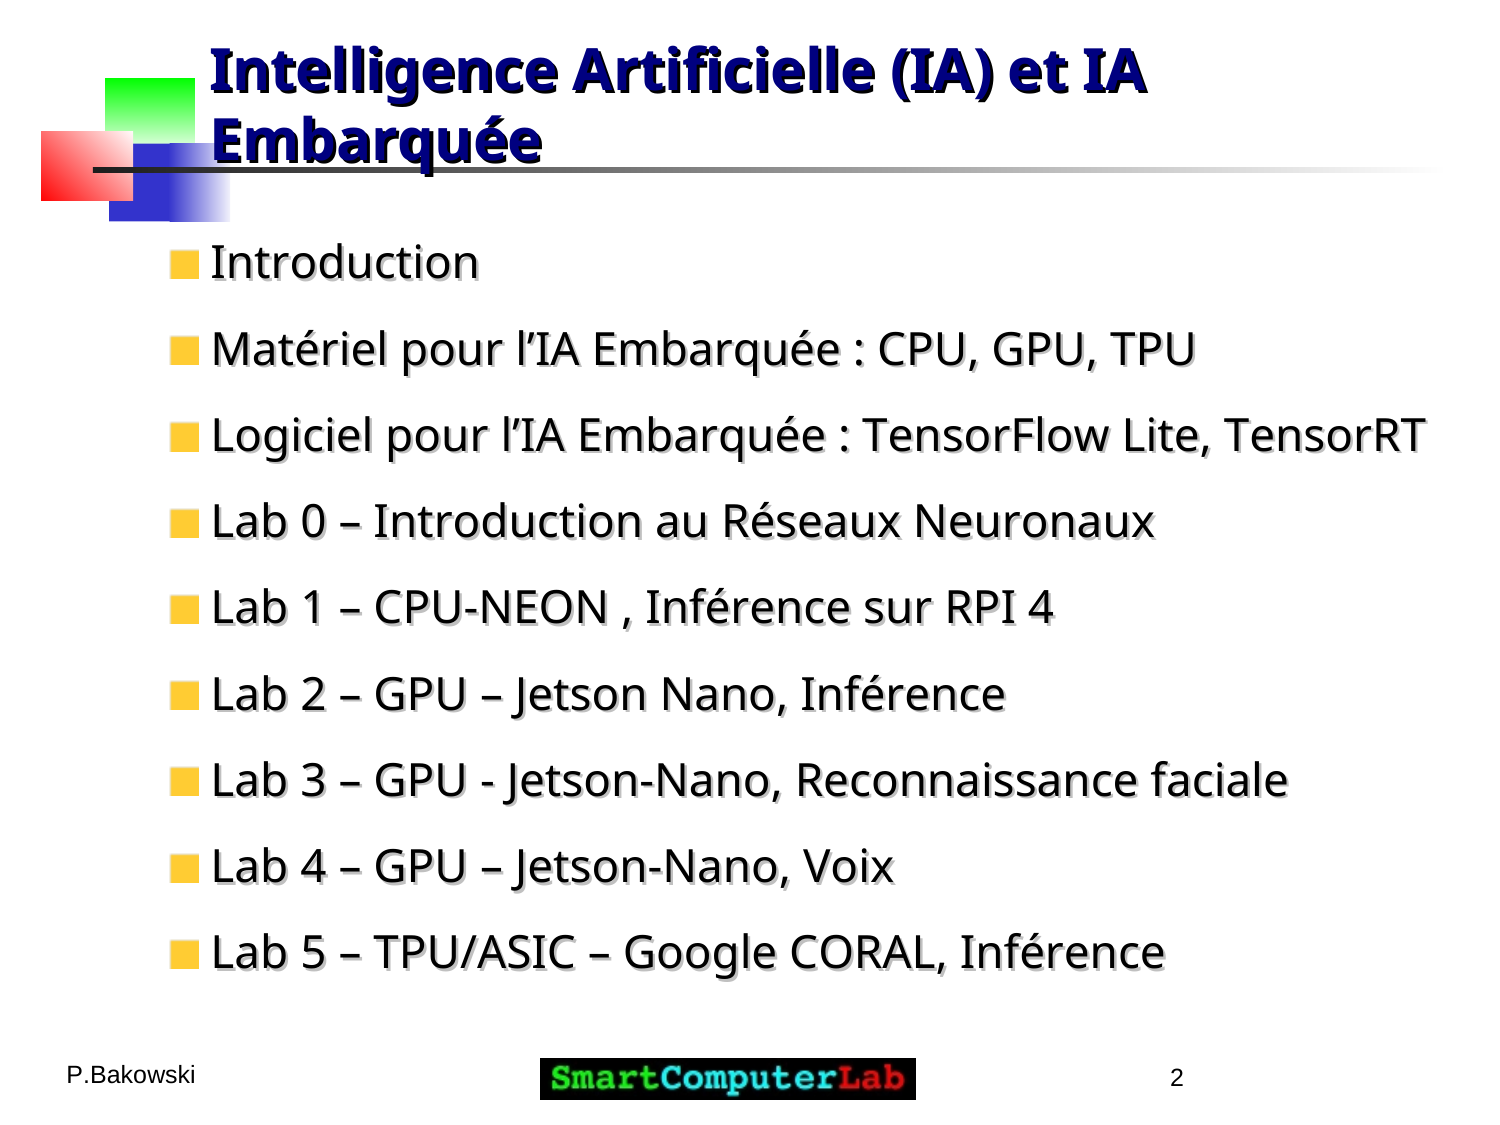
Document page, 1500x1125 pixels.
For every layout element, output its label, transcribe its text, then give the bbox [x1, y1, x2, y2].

picture [162, 328, 199, 365]
picture [162, 846, 199, 883]
picture [162, 414, 199, 452]
title Intelligence Artificielle (IA) et IA Embarquée [195, 94, 1462, 180]
picture [162, 242, 199, 279]
picture [162, 587, 199, 624]
picture [162, 759, 199, 796]
picture [162, 932, 199, 969]
text_box Introduction Matériel pour l’IA Embarquée : CPU, GPU, TPU Logiciel pour l’IA Embarquée : TensorFlow Lite, TensorRT Lab 0 – Introduction au Réseaux Neuronaux Lab 1 – CPU-NEON , Inférence sur RPI 4 Lab 2 – GPU – Jetson Nano, Inférence Lab 3 – GPU - Jetson-Nano, Reconnaissance faciale Lab 4 – GPU – Jetson-Nano, Voix Lab 5 – TPU/ASIC – Google CORAL, Inférence [147, 225, 1456, 986]
picture [162, 501, 199, 538]
picture [540, 1058, 916, 1100]
picture [162, 673, 199, 710]
